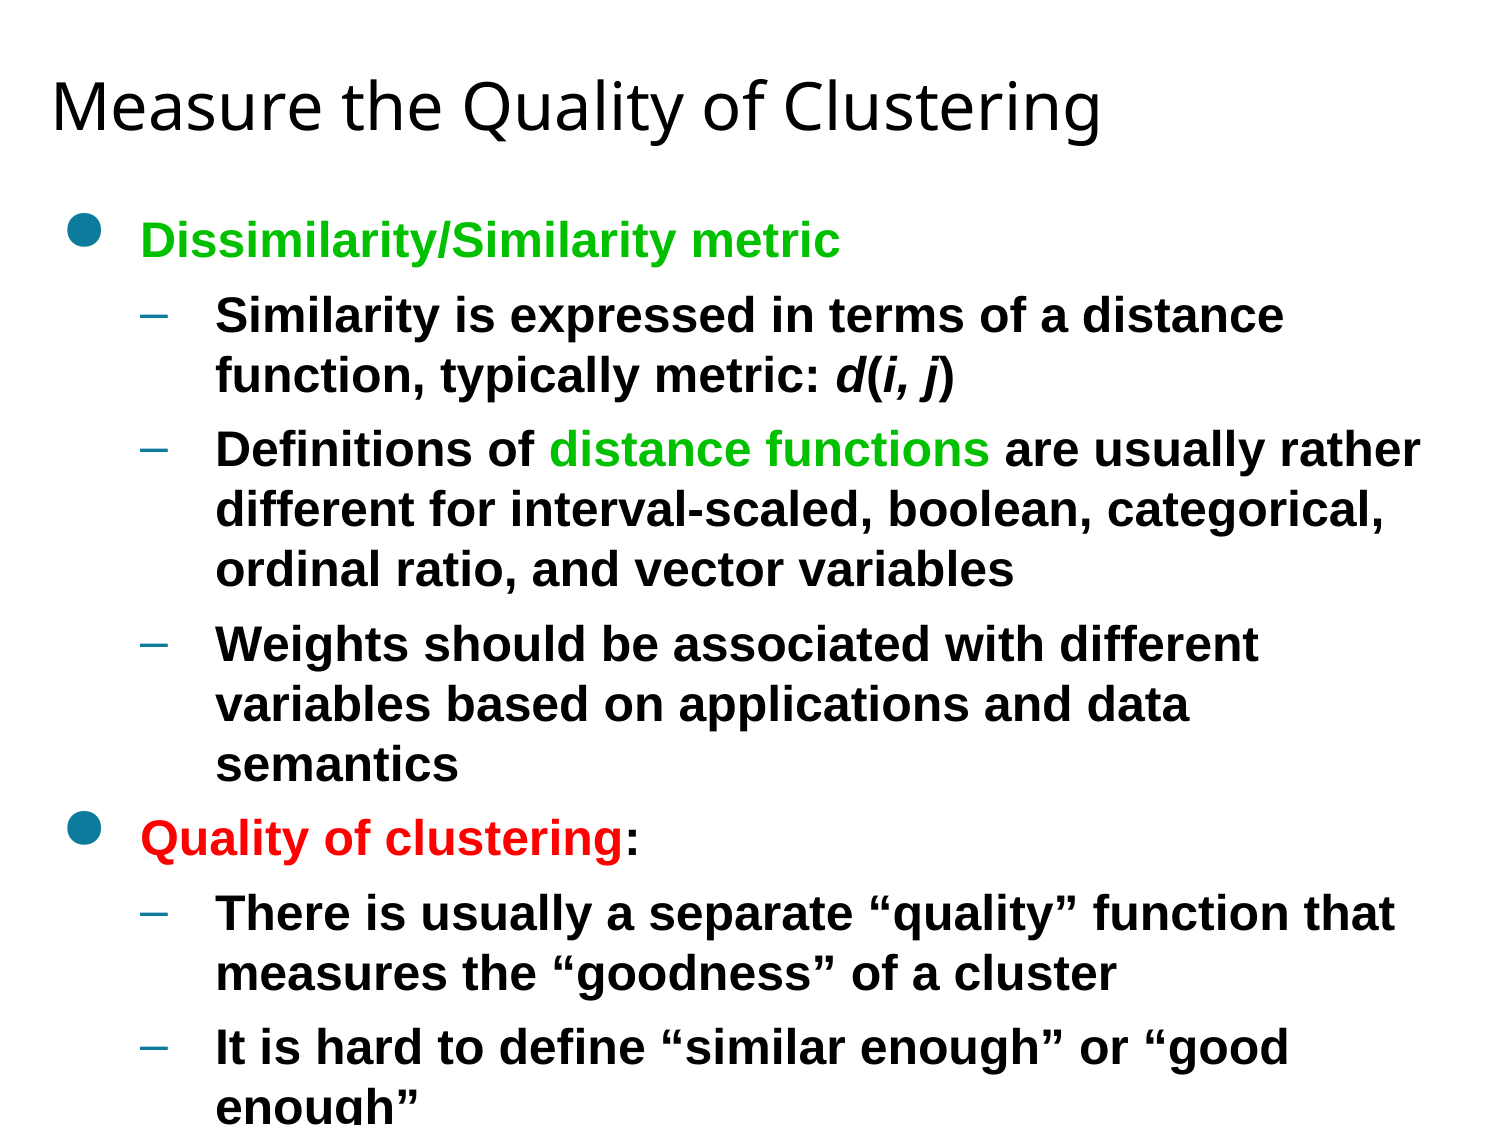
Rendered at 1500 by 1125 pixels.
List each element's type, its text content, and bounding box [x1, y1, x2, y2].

text_box Measure the Quality of Clustering [35, 37, 1301, 176]
text_box Dissimilarity/Similarity metric Similarity is expressed in terms of a distance function, typically metric: d(i, j) Definitions of distance functions are usually rather different for interval-scaled, boolean, categorical, ordinal ratio, and vector variables Weights should be associated with different variables based on applications and data semantics Quality of clustering: There is usually a separate “quality” function that measures the “goodness” of a cluster It is hard to define “similar enough” or “good enough” Answer is typically highly subjective [49, 199, 1438, 1063]
